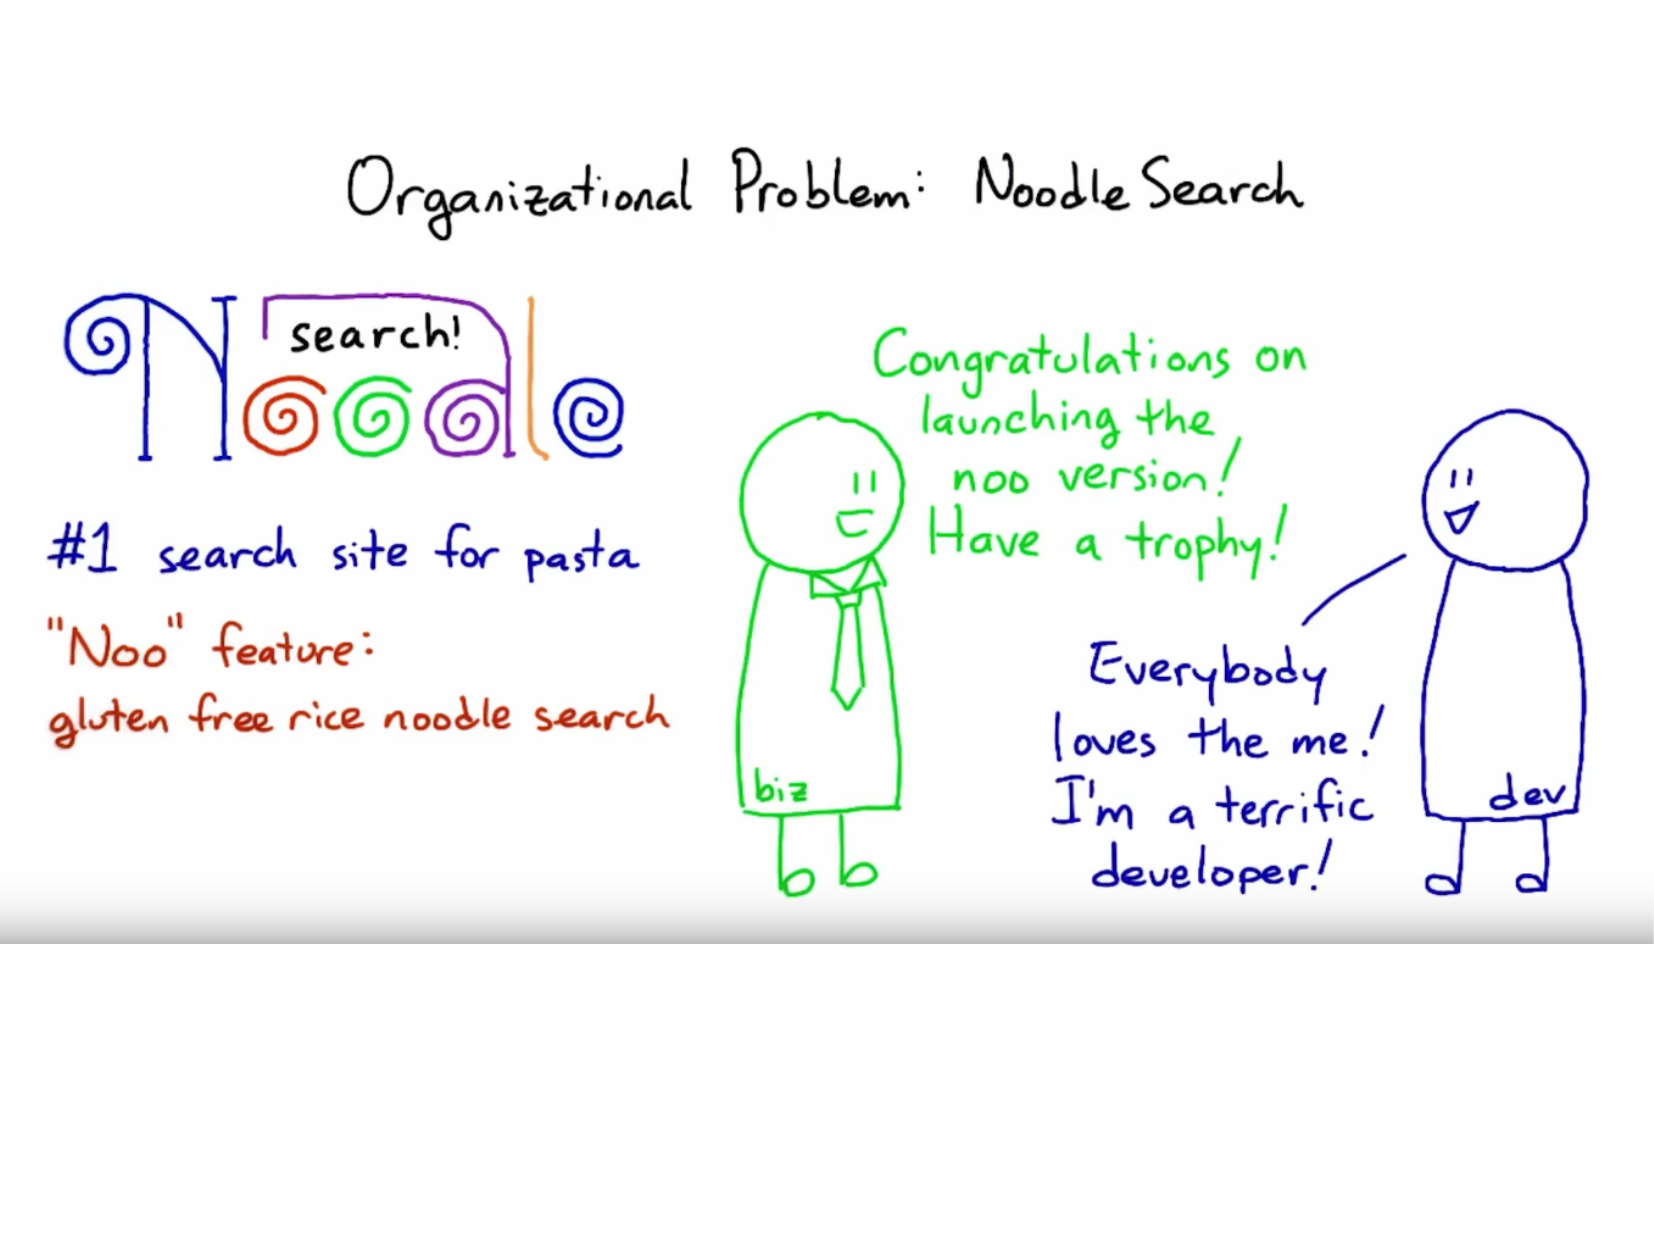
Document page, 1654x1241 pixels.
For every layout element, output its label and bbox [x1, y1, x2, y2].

picture [0, 67, 1654, 944]
